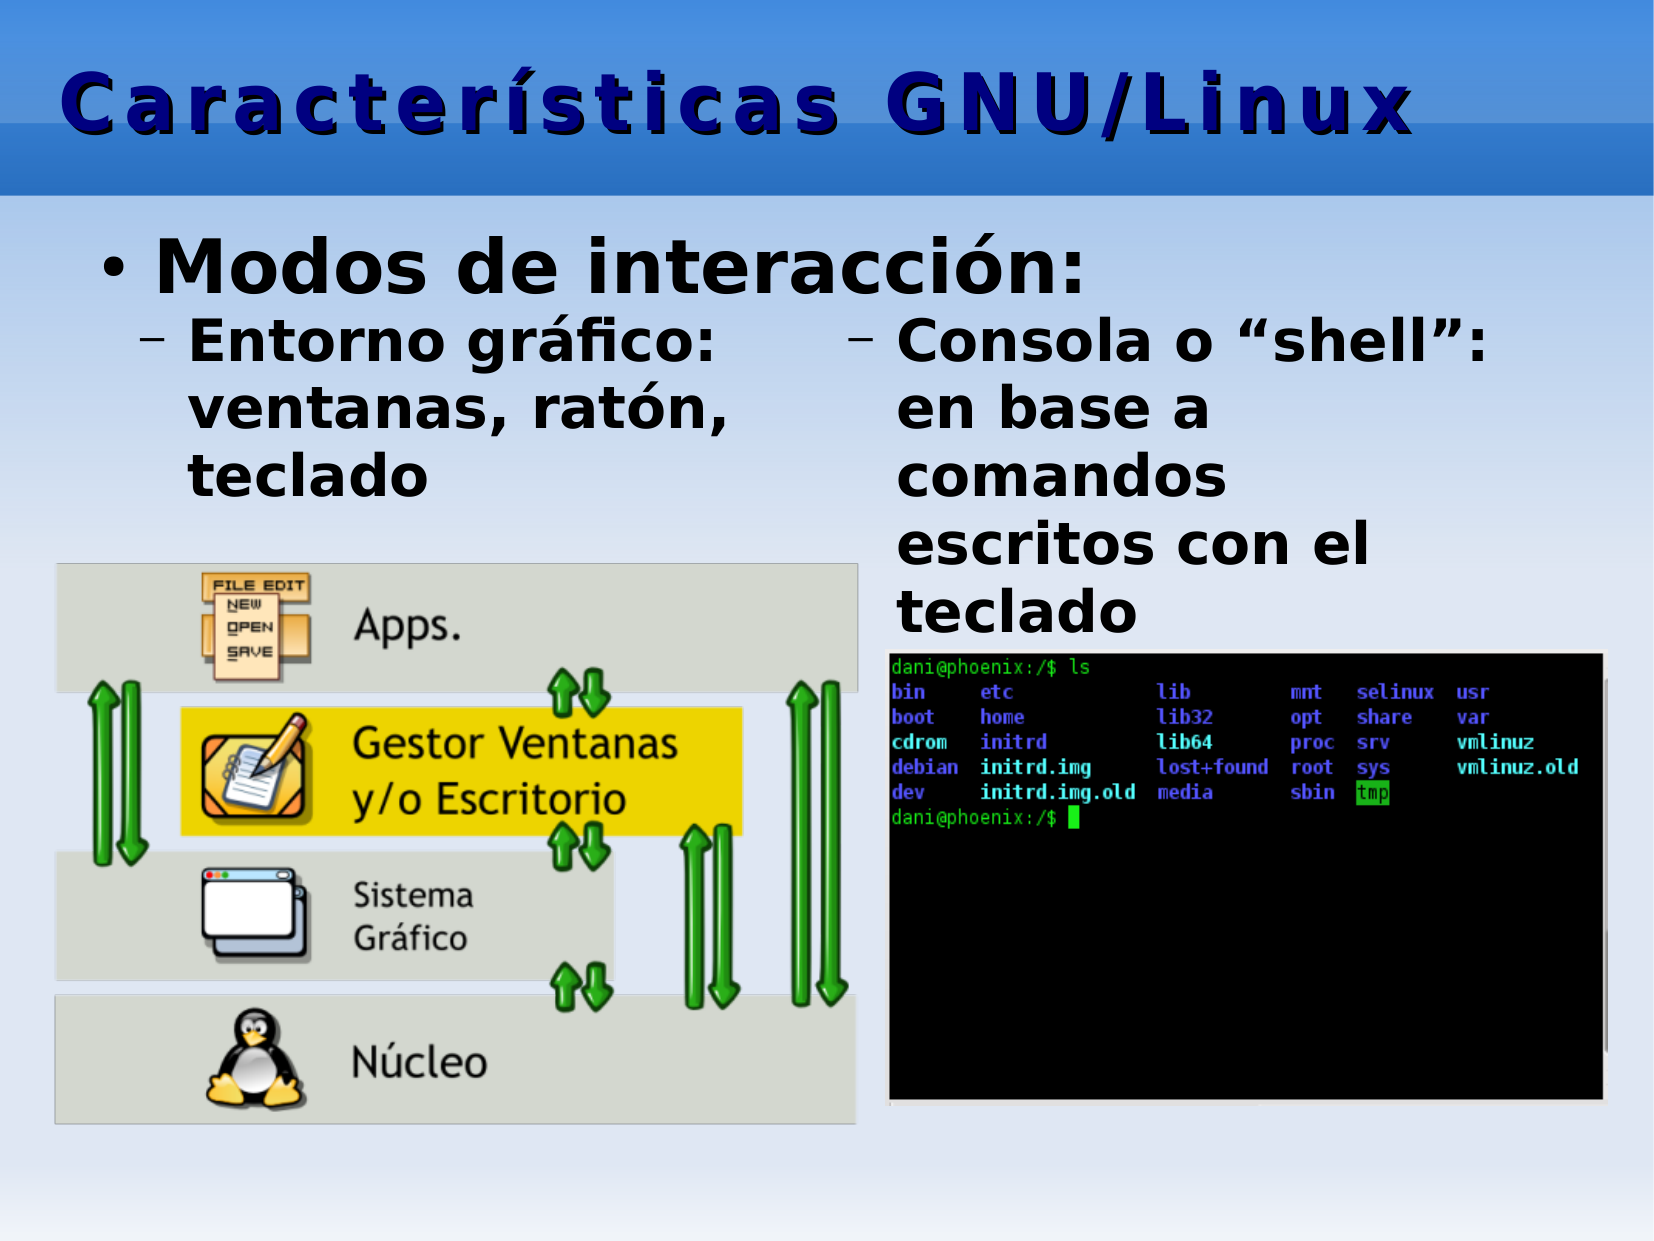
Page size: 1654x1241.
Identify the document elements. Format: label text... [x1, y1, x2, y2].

title Características GNU/Linux [59, 29, 1654, 178]
list Consola o “shell”: en base a comandos escritos con el teclado [798, 307, 1507, 858]
list Entorno gráfico: ventanas, ratón, teclado [45, 307, 798, 858]
picture [0, 0, 1654, 1241]
list Modos de interacción: [82, 224, 1625, 1097]
